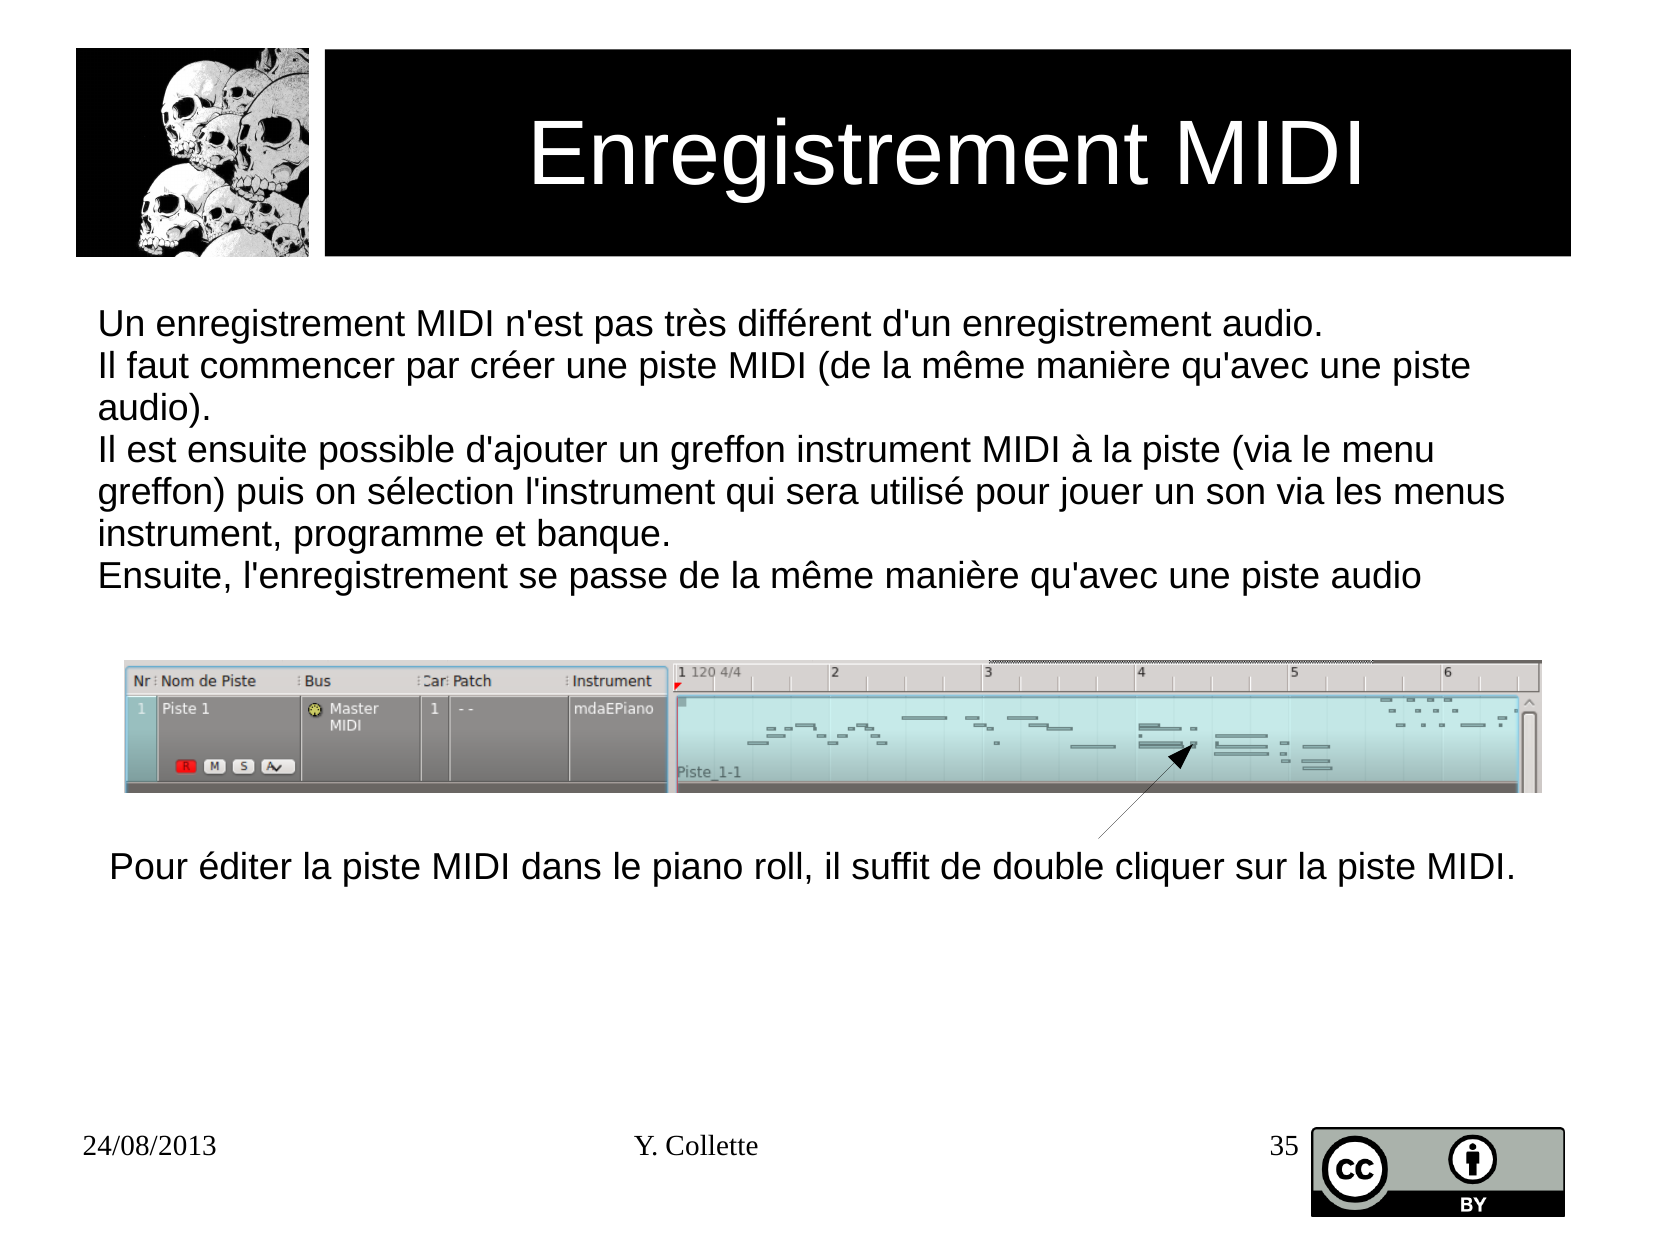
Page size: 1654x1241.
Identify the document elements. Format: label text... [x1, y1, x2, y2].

text_box Pour éditer la piste MIDI dans le piano roll, il suffit de double cliquer sur la piste MIDI. [94, 838, 1536, 896]
picture [124, 660, 1542, 794]
title Enregistrement MIDI [324, 49, 1571, 257]
text_box Un enregistrement MIDI n'est pas très différent d'un enregistrement audio. Il faut commencer par créer une piste MIDI (de la même manière qu'avec une piste audio). Il est ensuite possible d'ajouter un greffon instrument MIDI à la piste (via le menu greffon) puis on sélection l'instrument qui sera utilisé pour jouer un son via les menus instrument, programme et banque. Ensuite, l'enregistrement se passe de la même manière qu'avec une piste audio [82, 295, 1571, 605]
picture [1311, 1127, 1565, 1217]
picture [76, 48, 309, 257]
